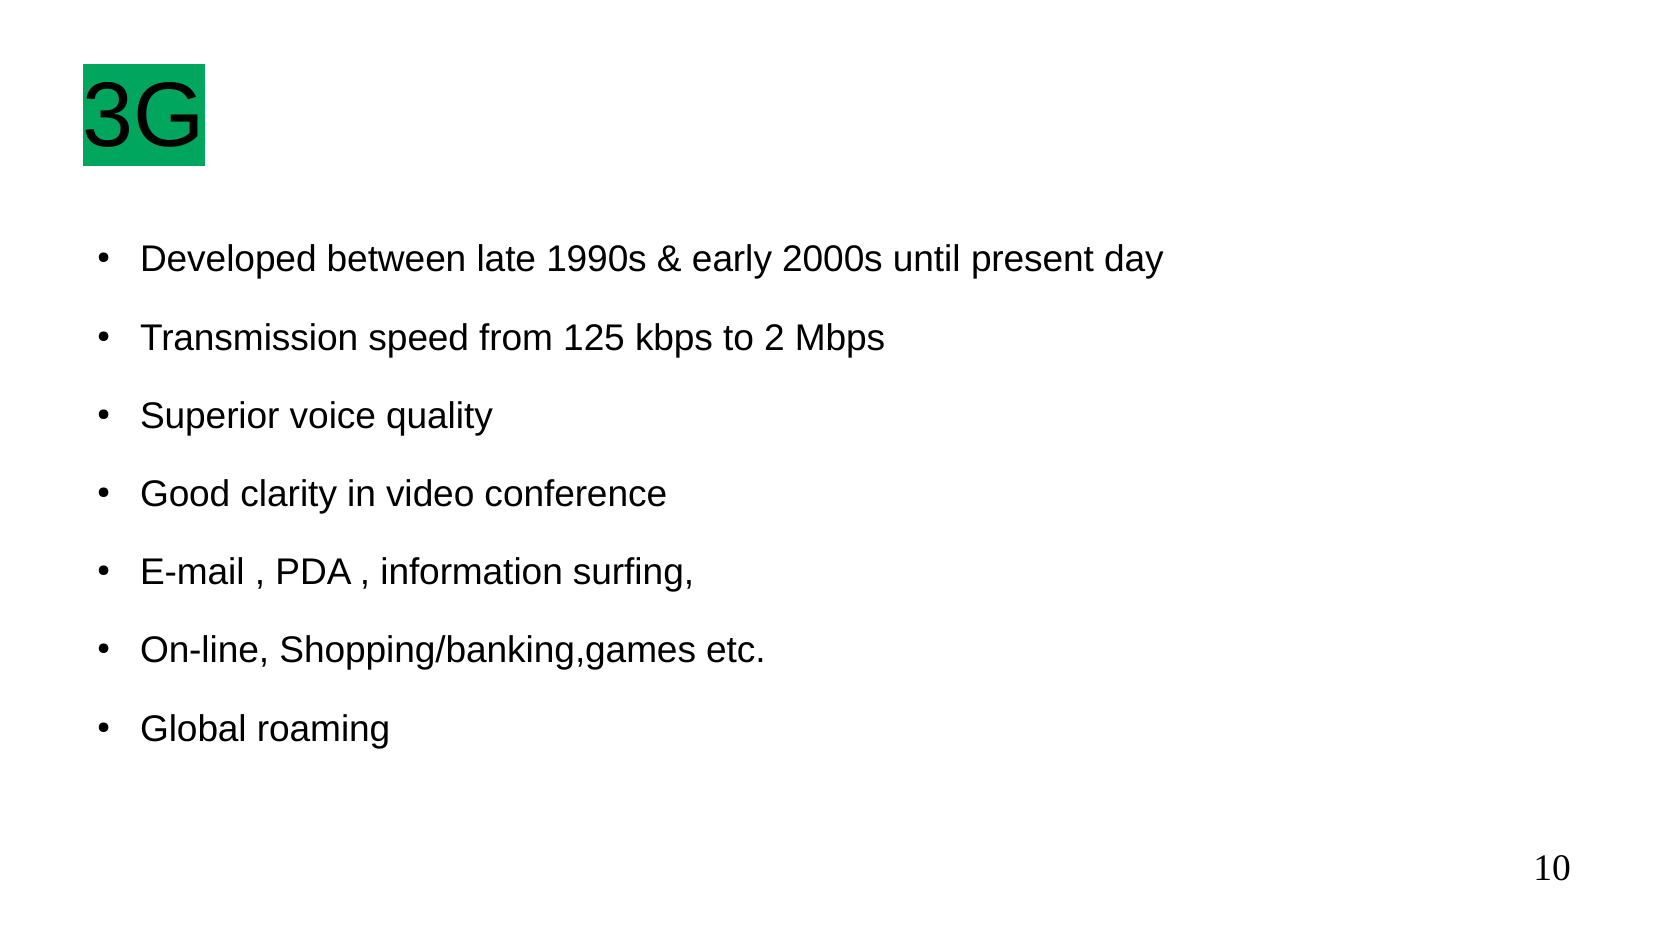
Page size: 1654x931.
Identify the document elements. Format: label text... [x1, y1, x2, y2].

text_box 10 [1185, 847, 1571, 912]
list Developed between late 1990s & early 2000s until present day Transmission speed from 125 kbps to 2 Mbps Superior voice quality Good clarity in video conference E-mail , PDA , information surfing, On-line, Shopping/banking,games etc. Global roaming [82, 217, 1571, 758]
title 3G [82, 37, 1571, 193]
